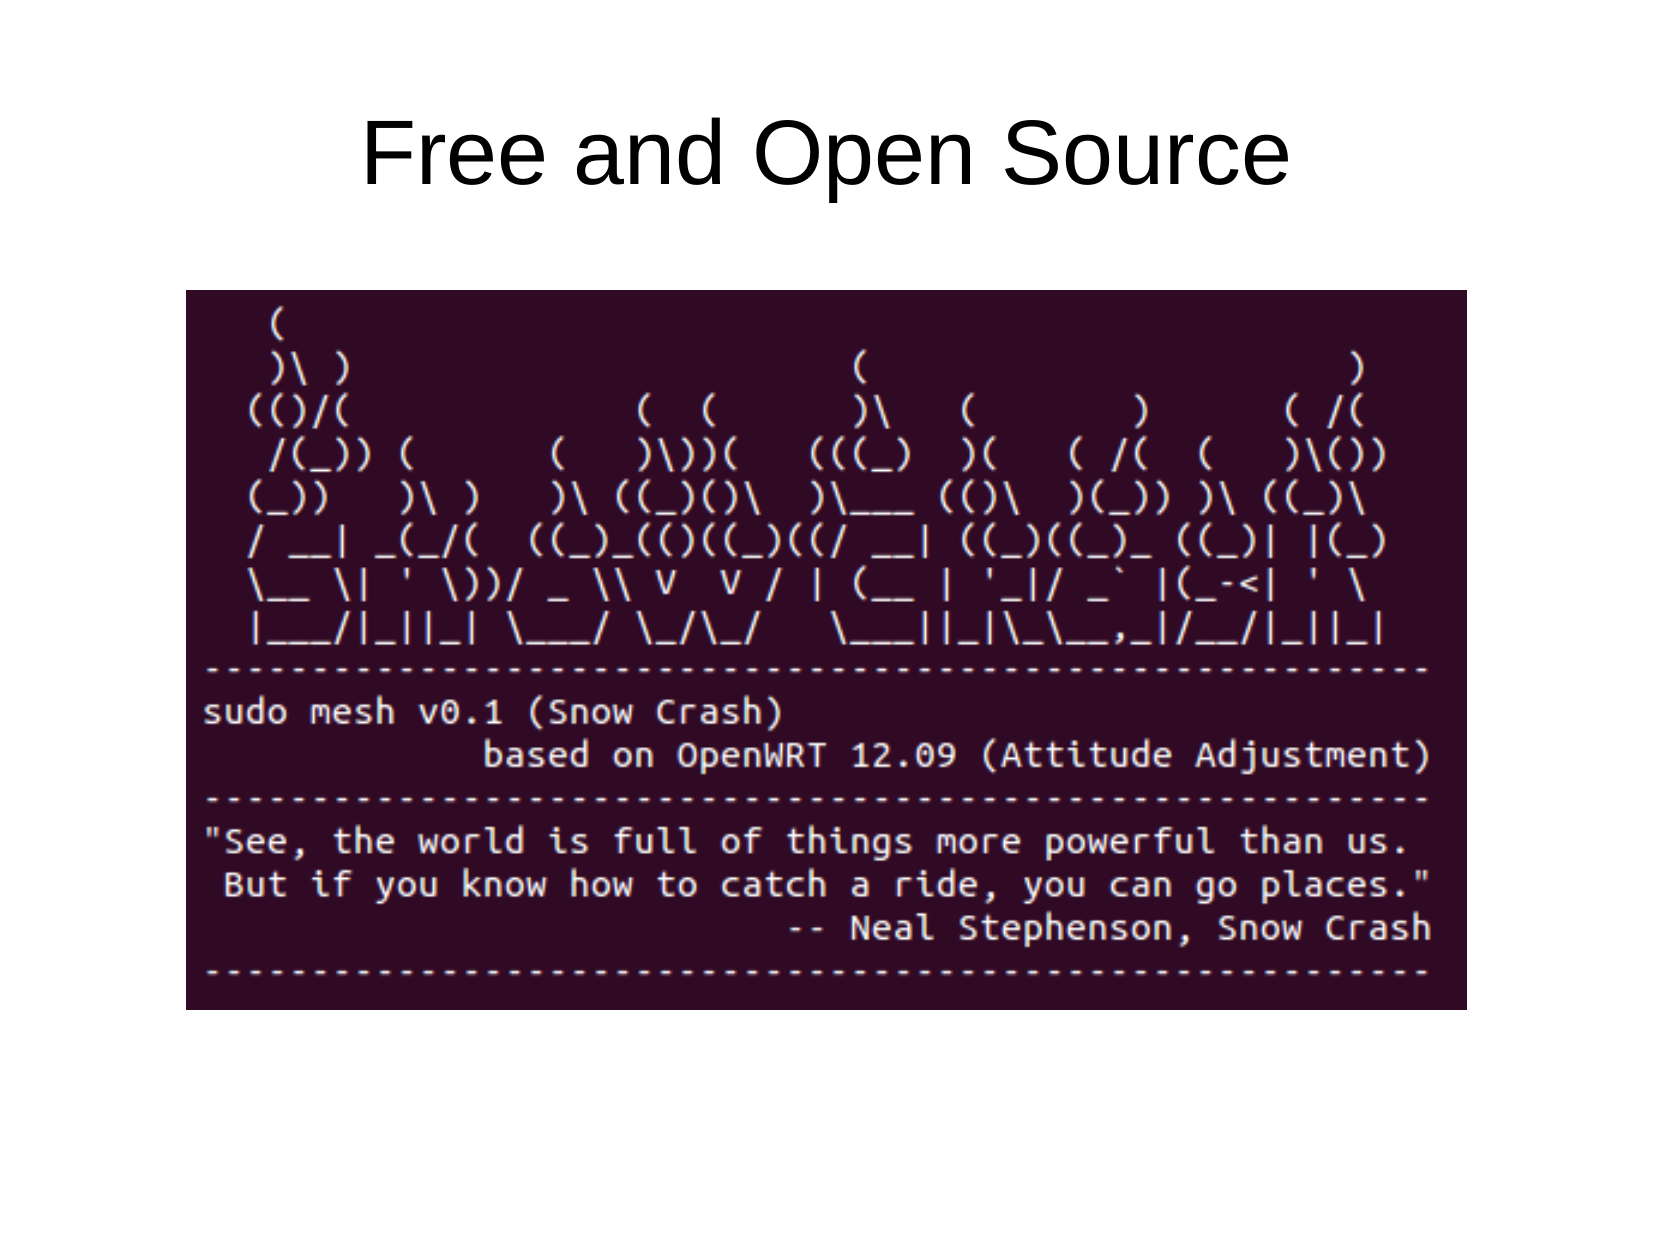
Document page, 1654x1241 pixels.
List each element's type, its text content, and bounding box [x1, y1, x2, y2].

title Free and Open Source [82, 49, 1571, 257]
picture [186, 290, 1467, 1010]
